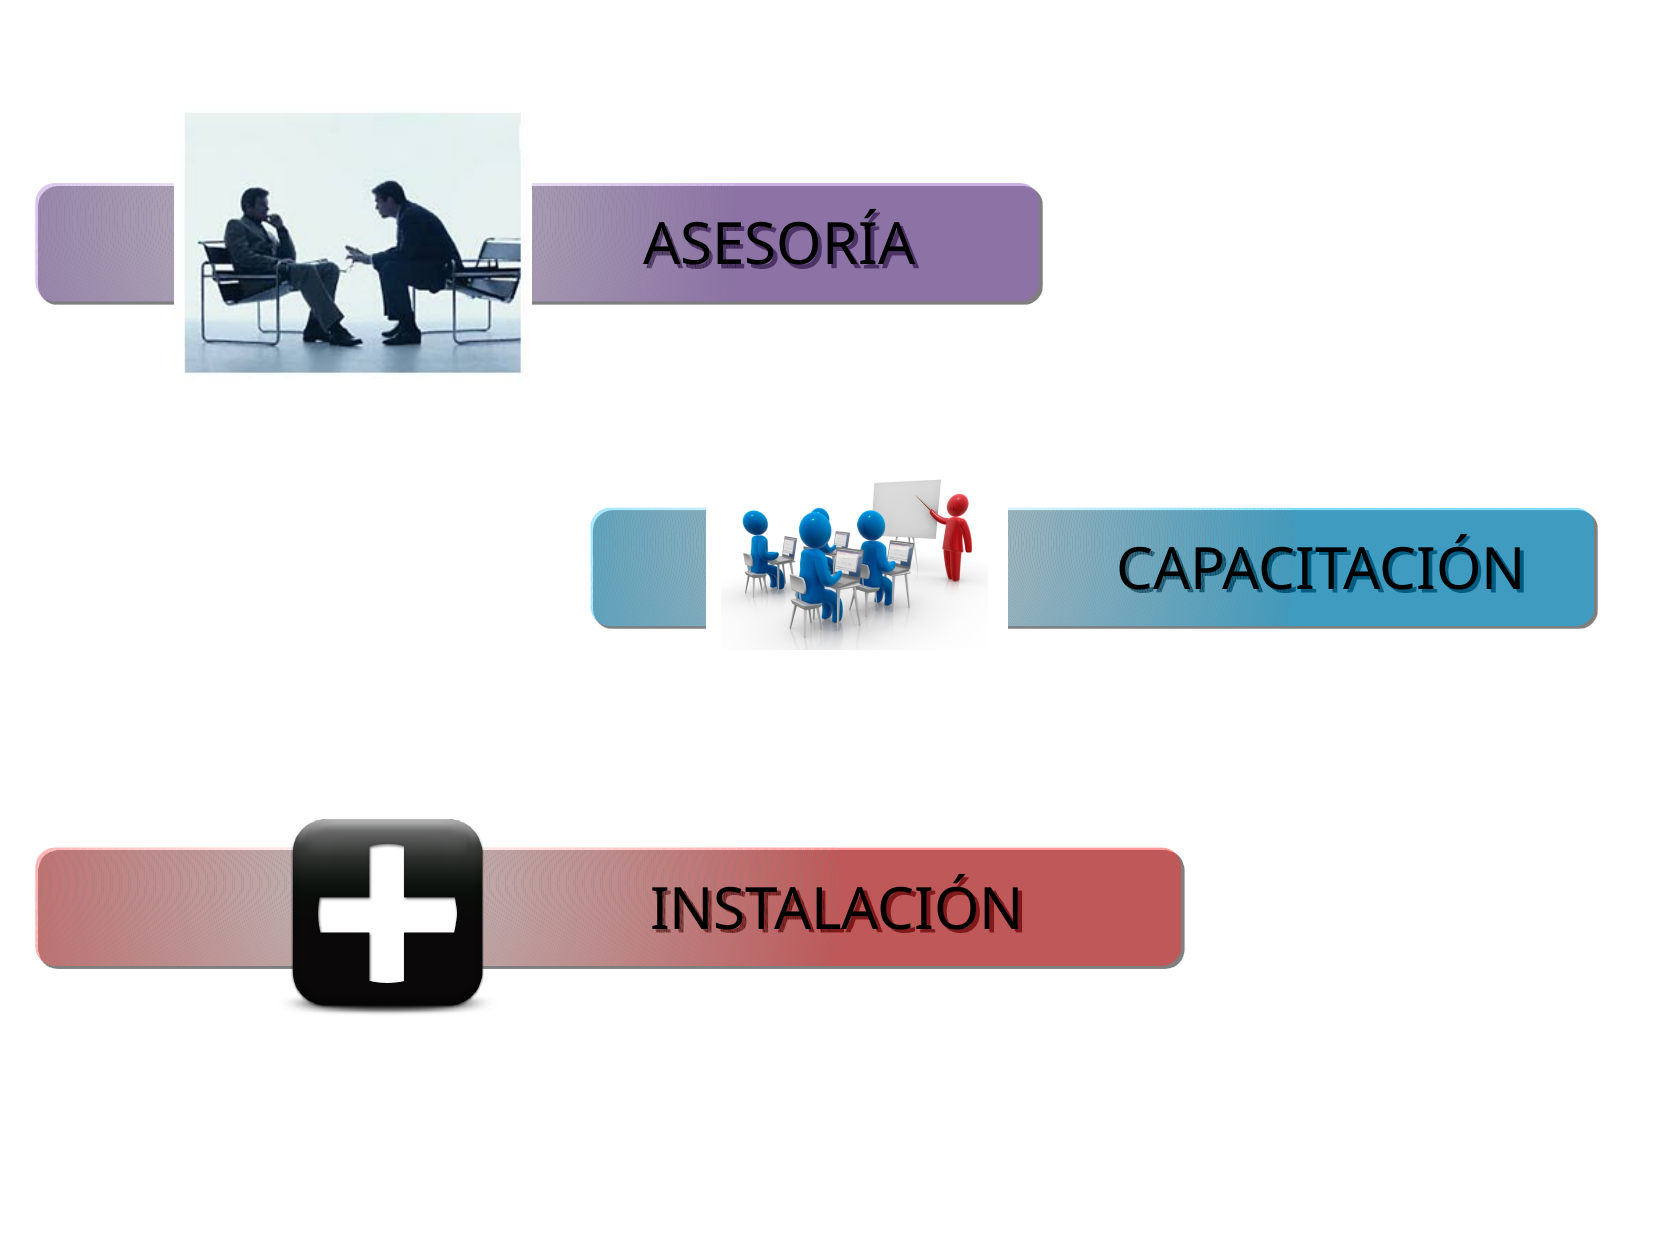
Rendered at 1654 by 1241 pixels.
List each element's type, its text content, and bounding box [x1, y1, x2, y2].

text_box CAPACITACIÓN [1008, 507, 1595, 627]
text_box CAPACITACIÓN [590, 507, 706, 627]
text_box ASESORÍA [35, 183, 174, 302]
picture [248, 779, 526, 1058]
picture [174, 102, 532, 384]
text_box INSTALACIÓN [35, 847, 248, 966]
picture [706, 477, 1008, 650]
text_box ASESORÍA [532, 183, 1040, 302]
text_box INSTALACIÓN [526, 847, 1182, 966]
